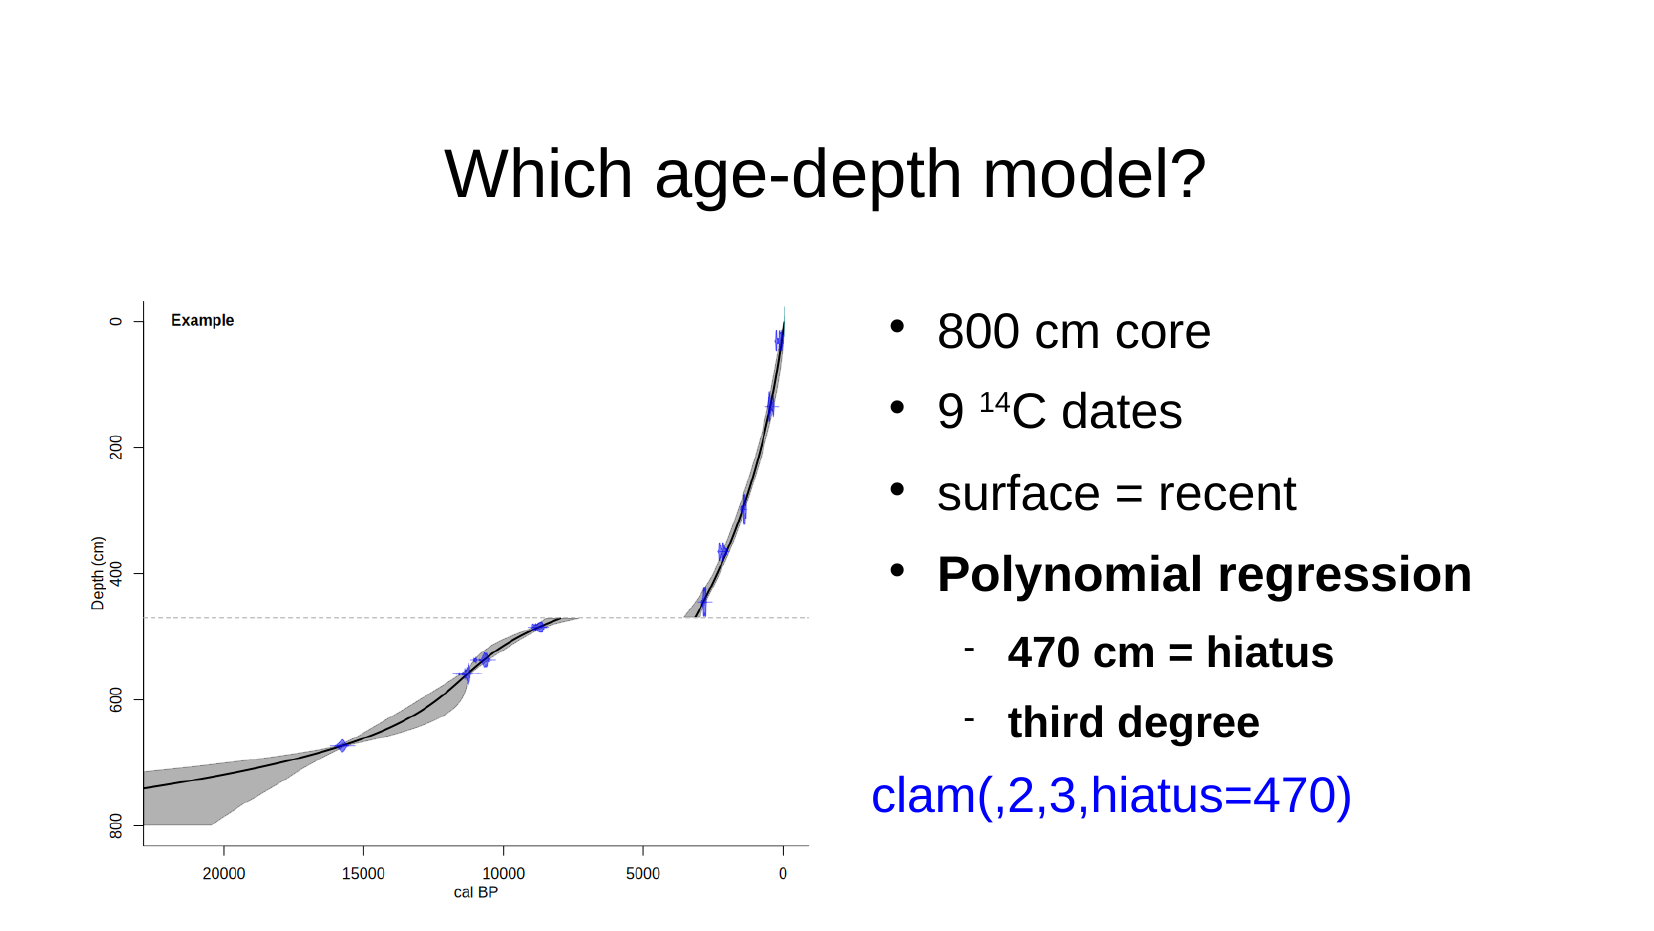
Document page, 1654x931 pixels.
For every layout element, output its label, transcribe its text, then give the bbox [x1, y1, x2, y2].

text_box Which age-depth model? [250, 132, 1402, 216]
text_box 800 cm core 9 14C dates surface = recent Polynomial regression 470 cm = hiatus third degree clam(,2,3,hiatus=470) [870, 298, 1595, 814]
picture [88, 265, 827, 910]
